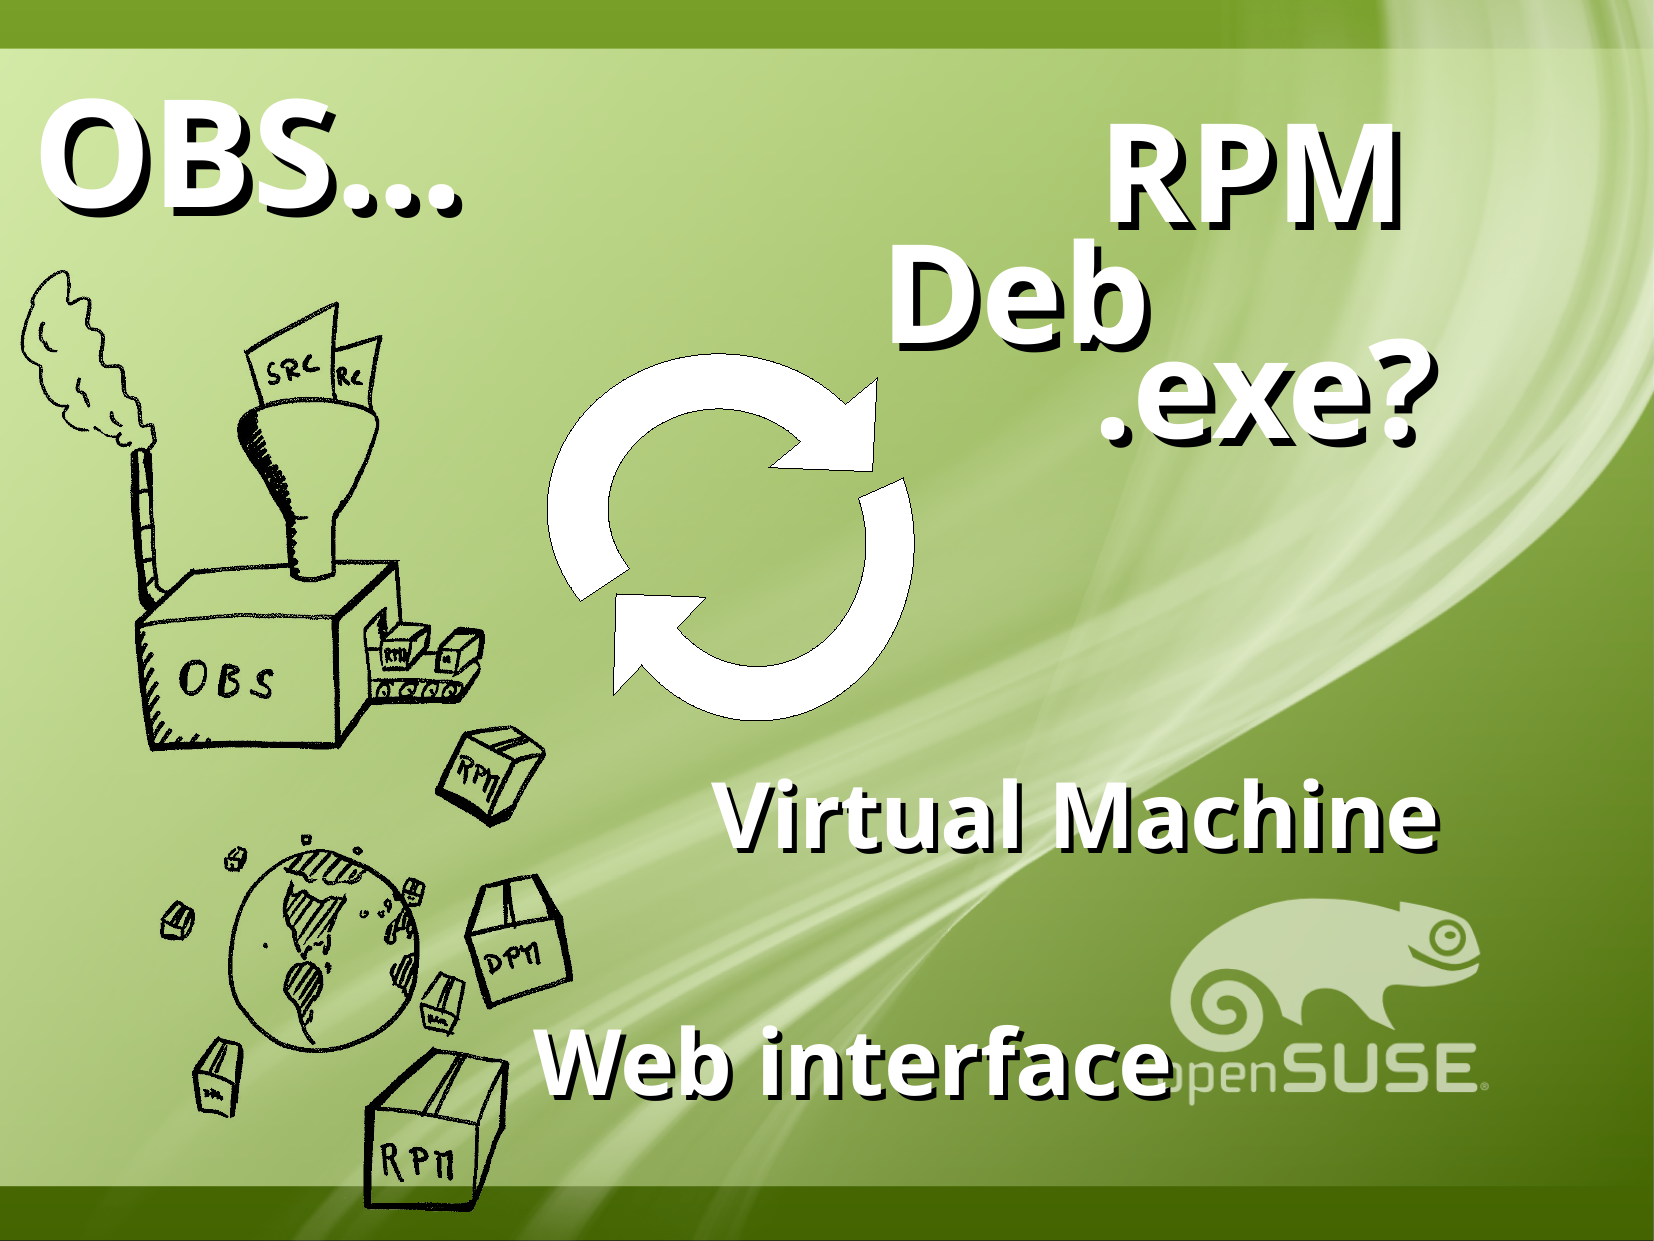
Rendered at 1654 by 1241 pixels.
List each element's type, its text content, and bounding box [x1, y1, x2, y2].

text_box RPM [1083, 68, 1654, 189]
picture [0, 0, 1654, 1241]
text_box [613, 477, 915, 721]
text_box [547, 353, 878, 602]
text_box Deb [865, 189, 1654, 488]
text_box .exe? [1078, 284, 1654, 583]
text_box Web interface [518, 990, 1407, 1155]
text_box OBS... [17, 40, 616, 297]
text_box Virtual Machine [696, 743, 1585, 908]
